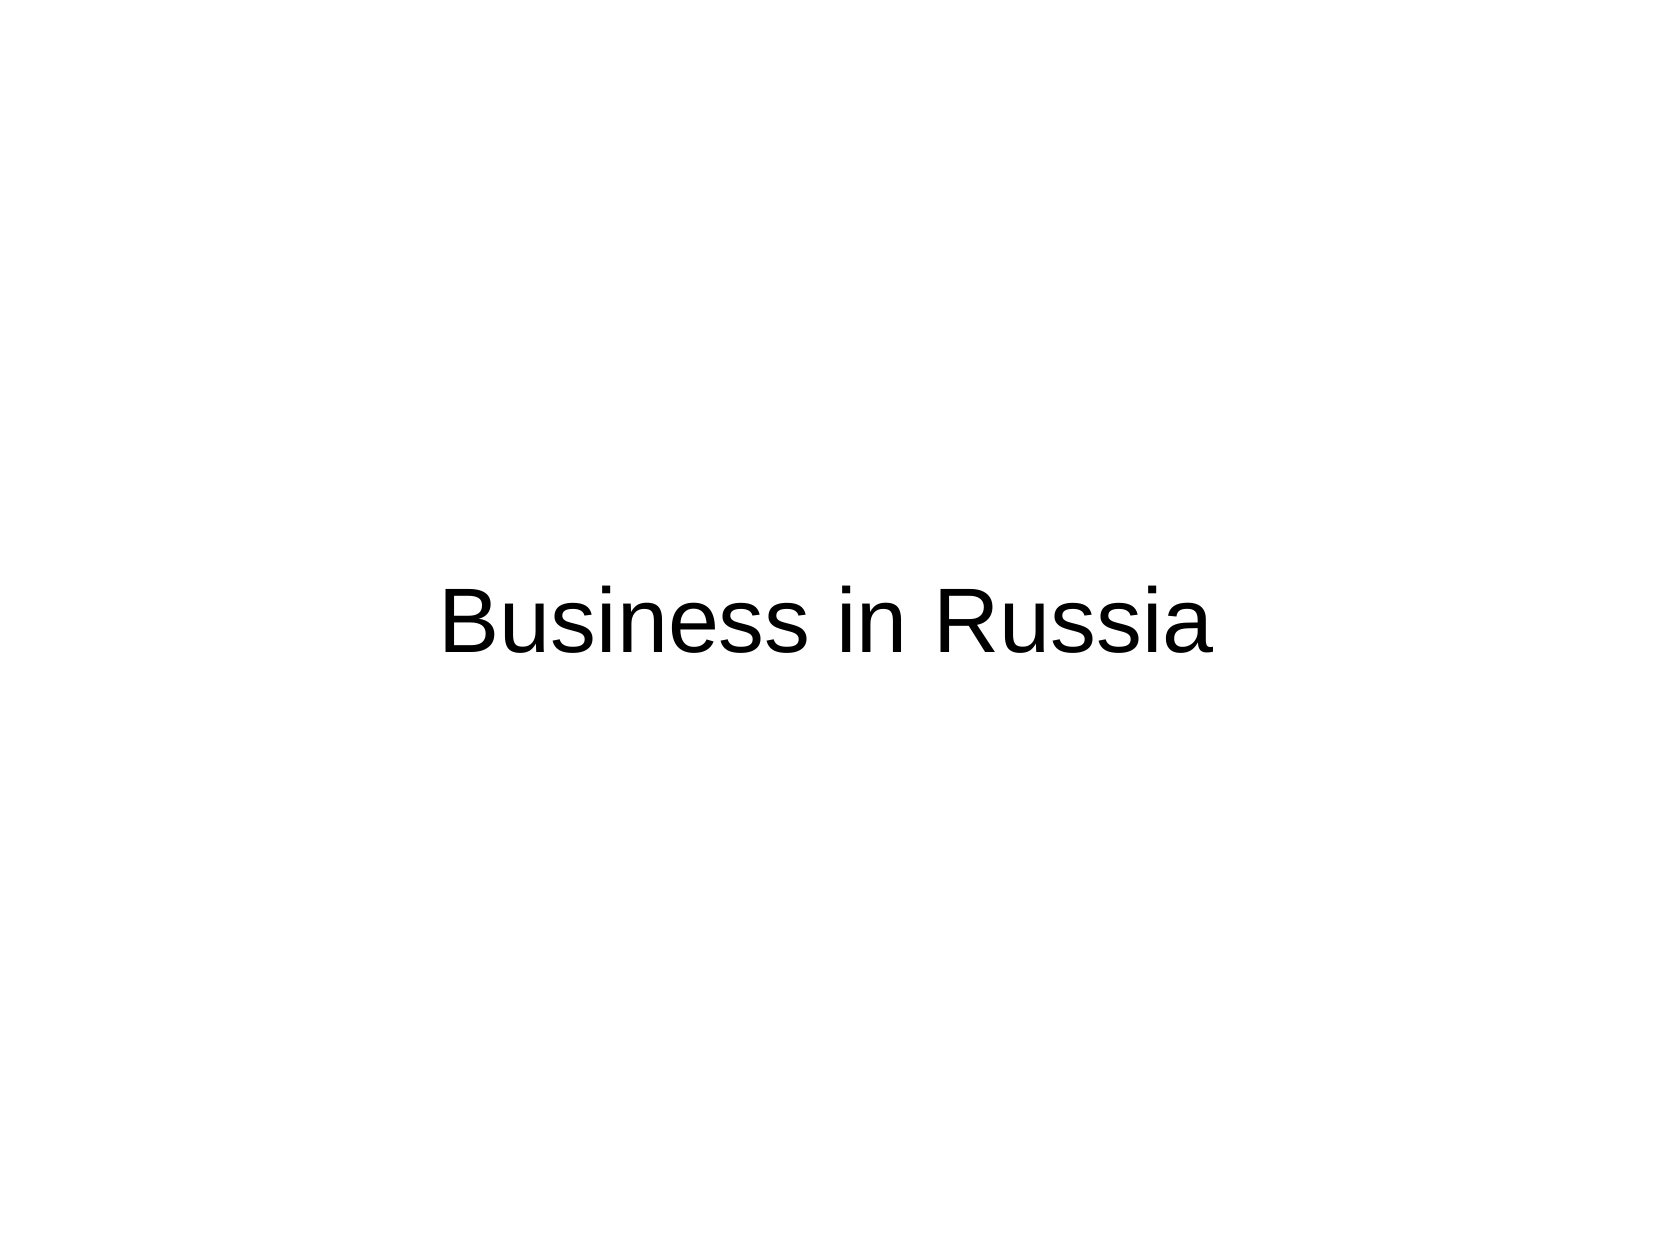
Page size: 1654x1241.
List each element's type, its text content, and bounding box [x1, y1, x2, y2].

title Business in Russia [82, 49, 1571, 1193]
